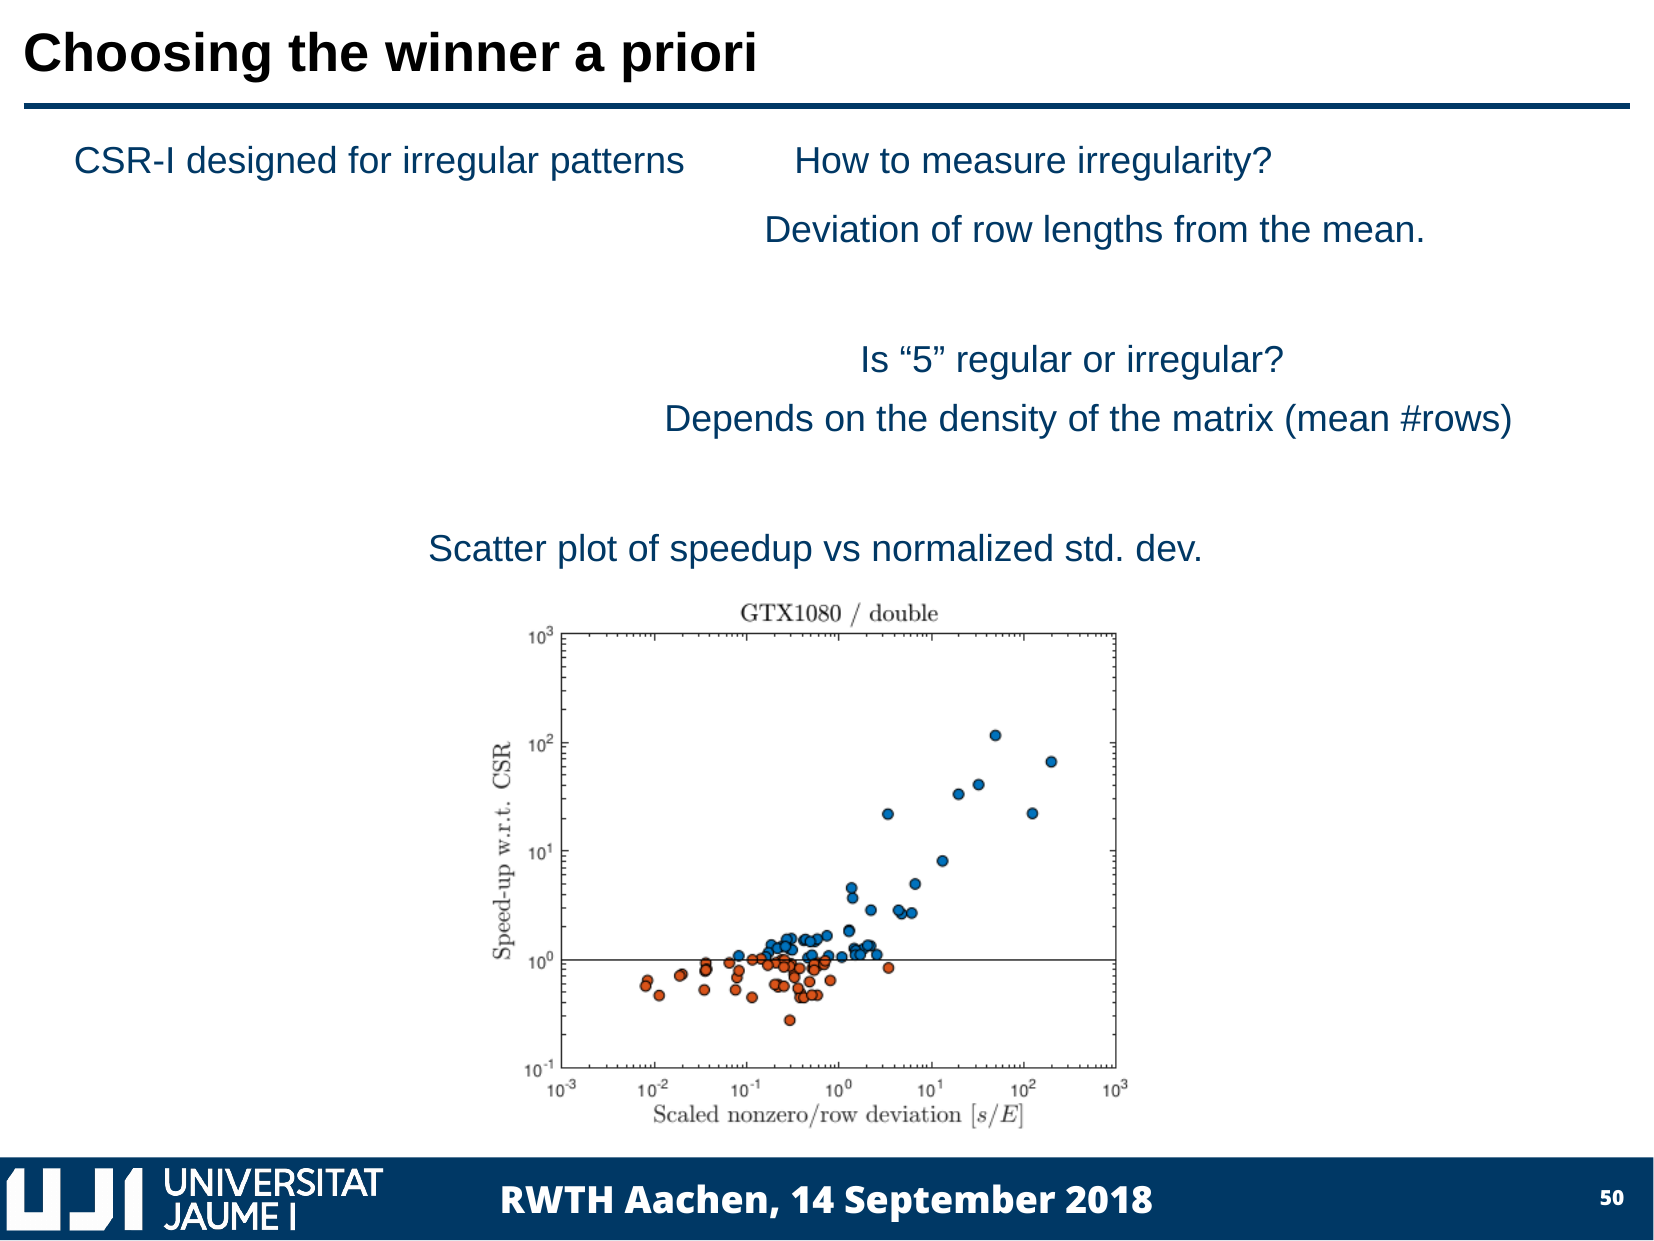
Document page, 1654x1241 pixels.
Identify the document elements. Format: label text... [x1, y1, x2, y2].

text_box Scatter plot of speedup vs normalized std. dev. [413, 519, 1244, 577]
picture [0, 1158, 390, 1241]
text_box How to measure irregularity? [779, 132, 1289, 190]
text_box Deviation of row lengths from the mean. [749, 200, 1442, 258]
picture [472, 585, 1146, 1146]
text_box Depends on the density of the matrix (mean #rows) [649, 389, 1530, 447]
text_box CSR-I designed for irregular patterns [59, 132, 702, 190]
text_box Is “5” regular or irregular? [845, 330, 1300, 388]
title Choosing the winner a priori [23, 0, 1630, 107]
